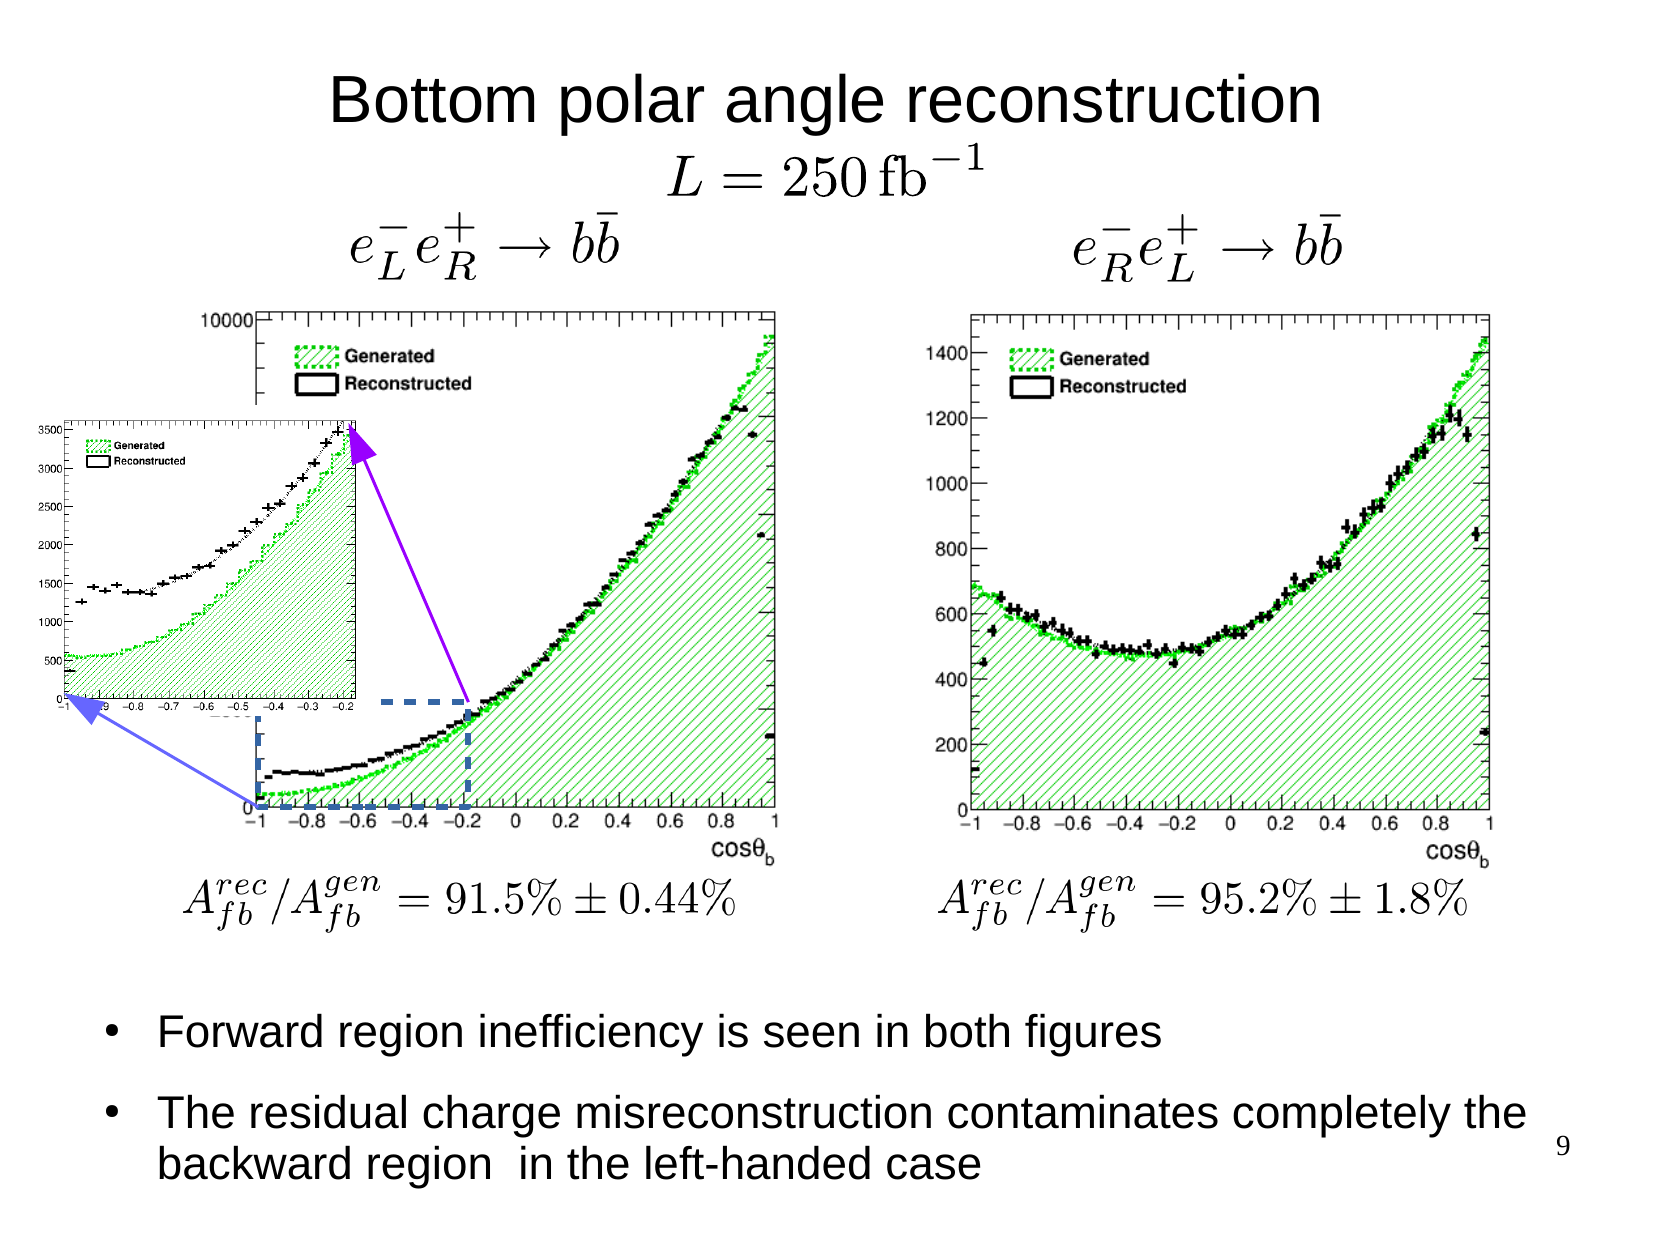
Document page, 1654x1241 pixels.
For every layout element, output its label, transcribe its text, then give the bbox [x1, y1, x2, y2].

picture [182, 876, 735, 933]
picture [937, 876, 1467, 933]
list Forward region inefficiency is seen in both figures The residual charge misreconstruction contaminates completely the backward region in the left-handed case [86, 1006, 1579, 1217]
picture [916, 288, 1519, 870]
picture [350, 212, 619, 281]
text_box [664, 142, 988, 198]
title Bottom polar angle reconstruction [82, 49, 1571, 151]
picture [33, 285, 804, 868]
picture [1073, 214, 1342, 282]
